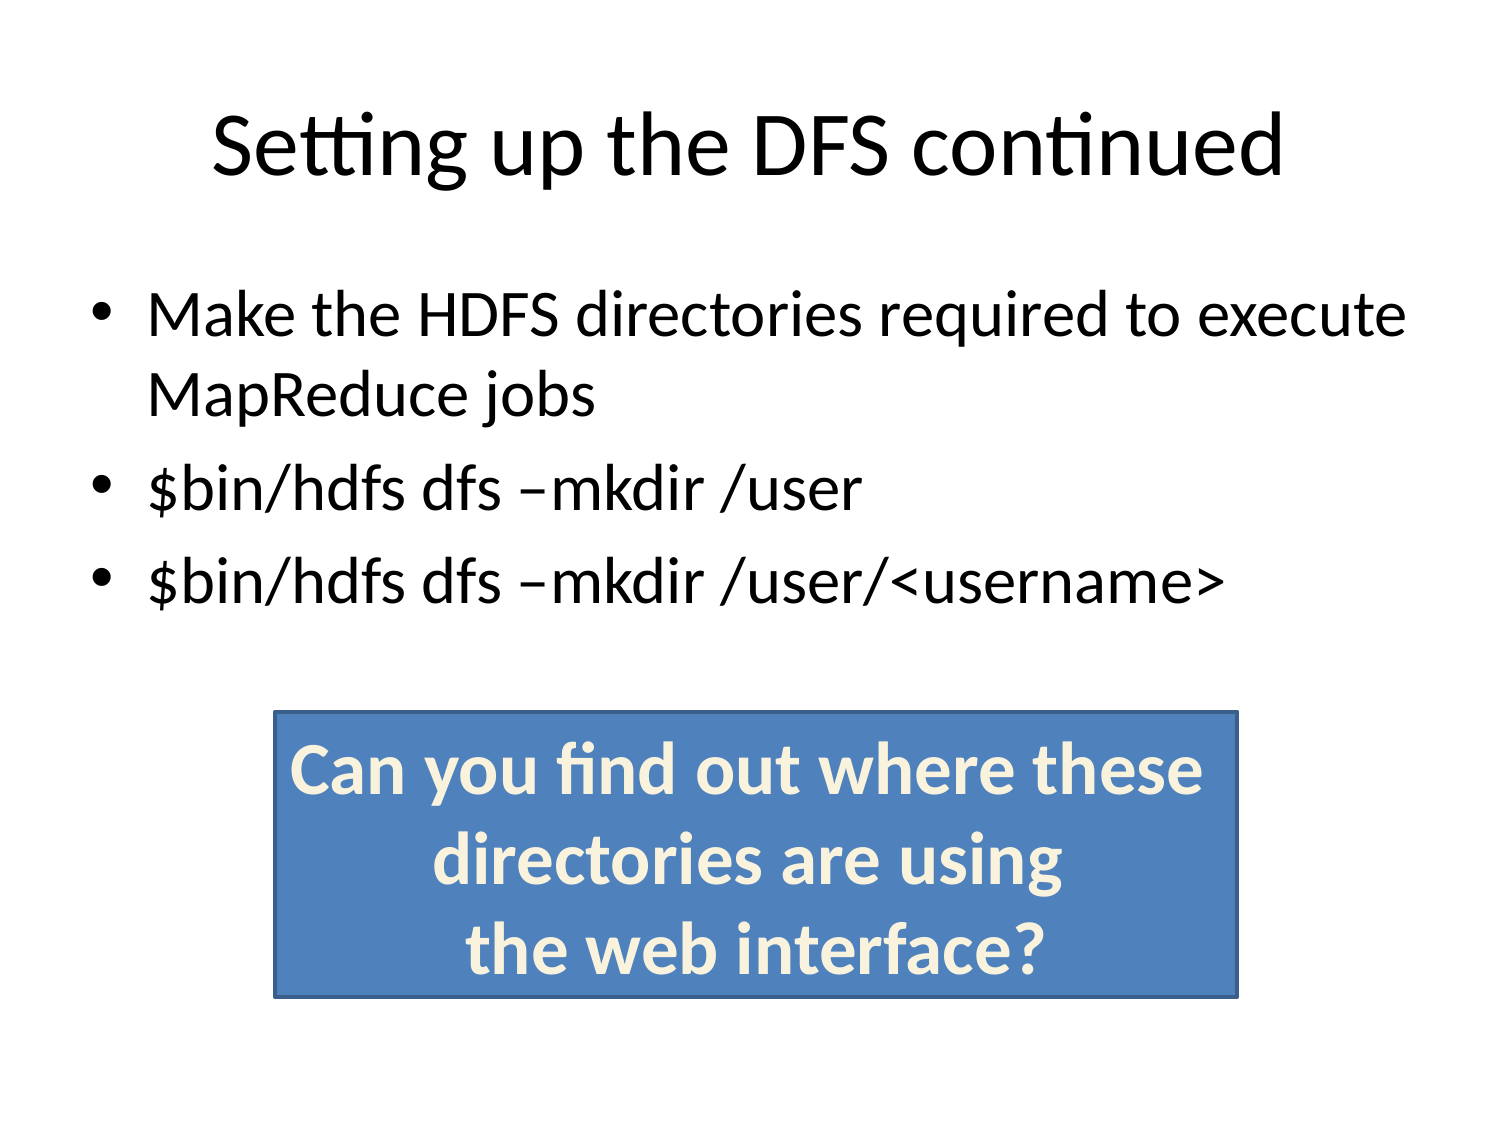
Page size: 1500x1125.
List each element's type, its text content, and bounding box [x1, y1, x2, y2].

list Make the HDFS directories required to execute MapReduce jobs $bin/hdfs dfs –mkdir /user $bin/hdfs dfs –mkdir /user/<username> [75, 262, 1425, 1005]
text_box Can you find out where these directories are using the web interface? [275, 711, 1238, 997]
title Setting up the DFS continued [75, 45, 1425, 233]
